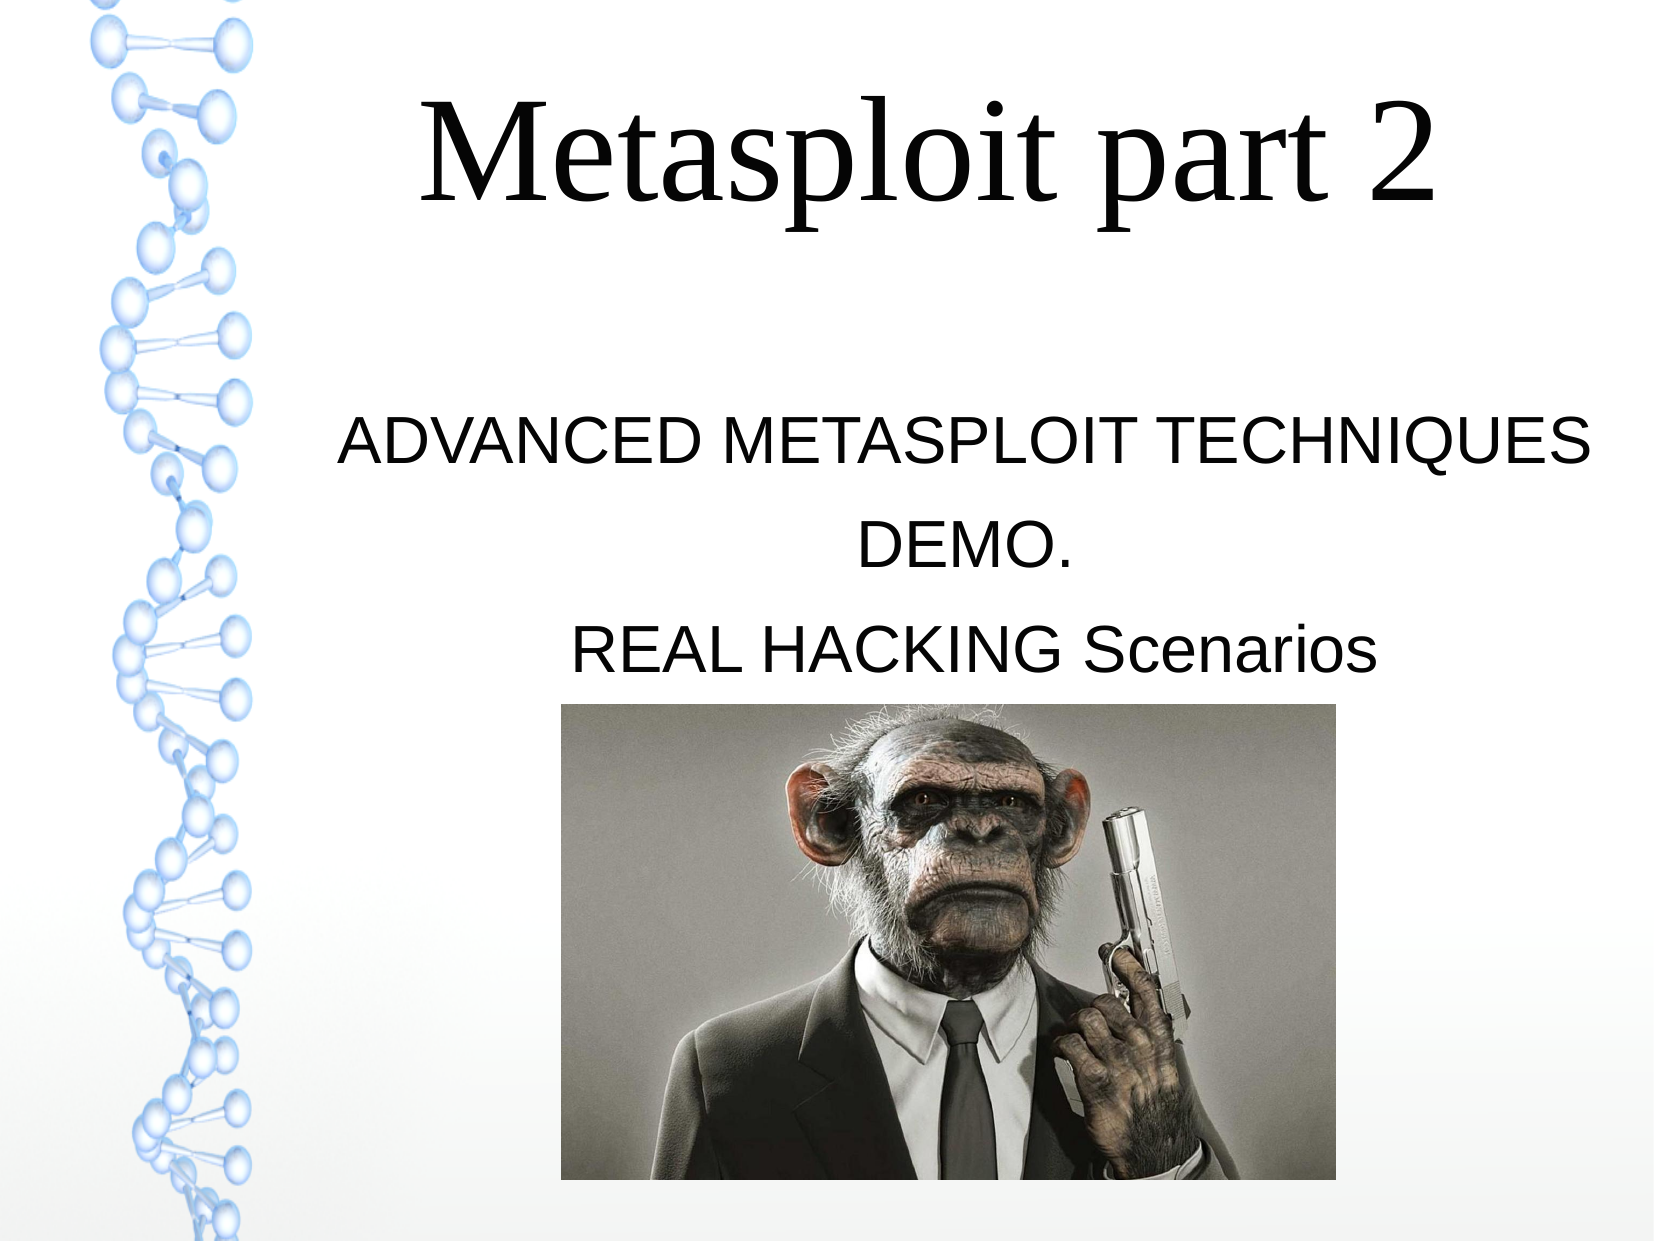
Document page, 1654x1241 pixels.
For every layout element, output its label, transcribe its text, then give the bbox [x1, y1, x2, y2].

title Metasploit part 2 [265, 47, 1595, 252]
picture [0, 0, 1654, 1241]
list ADVANCED METASPLOIT TECHNIQUES DEMO. REAL HACKING Scenarios [265, 299, 1595, 1019]
